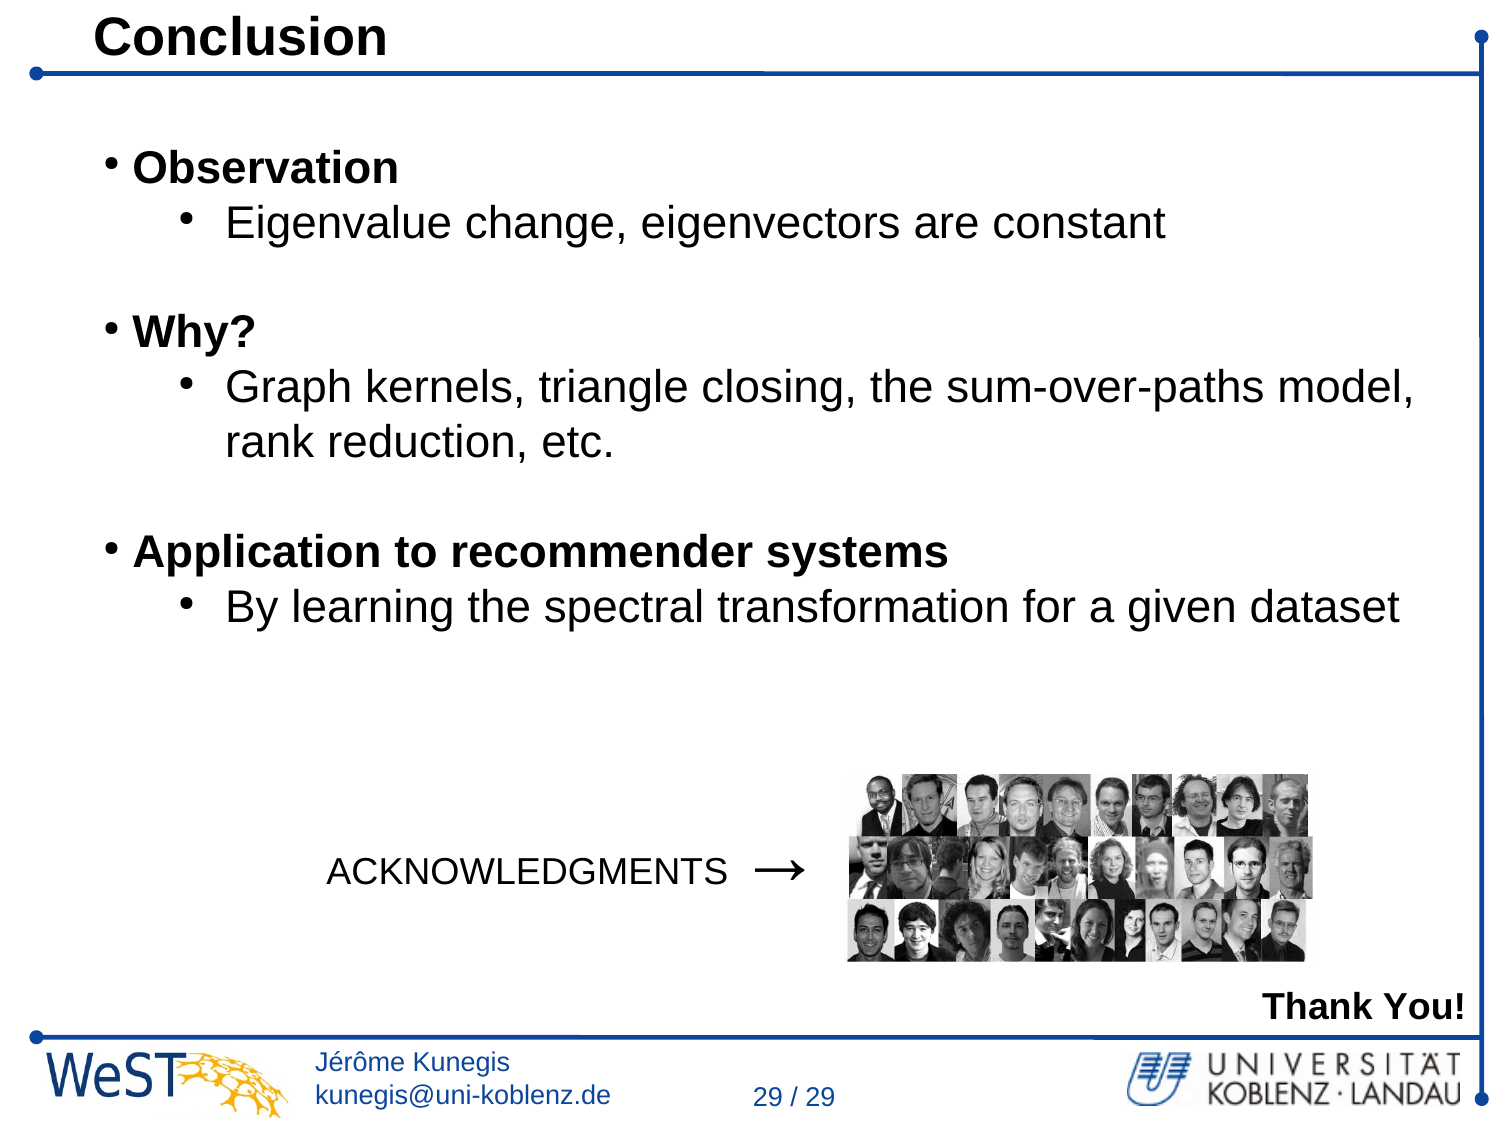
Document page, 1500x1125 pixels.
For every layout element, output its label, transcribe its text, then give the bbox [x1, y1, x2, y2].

picture [844, 770, 1313, 962]
picture [1127, 1052, 1460, 1106]
text_box Conclusion [78, 0, 1477, 74]
text_box Observation Eigenvalue change, eigenvectors are constant Why? Graph kernels, triangle closing, the sum-over-paths model, rank reduction, etc. Application to recommender systems By learning the spectral transformation for a given dataset [88, 129, 1477, 970]
text_box Thank You! [1247, 975, 1500, 1035]
text_box ACKNOWLEDGMENTS → [311, 794, 838, 909]
picture [41, 1046, 302, 1118]
